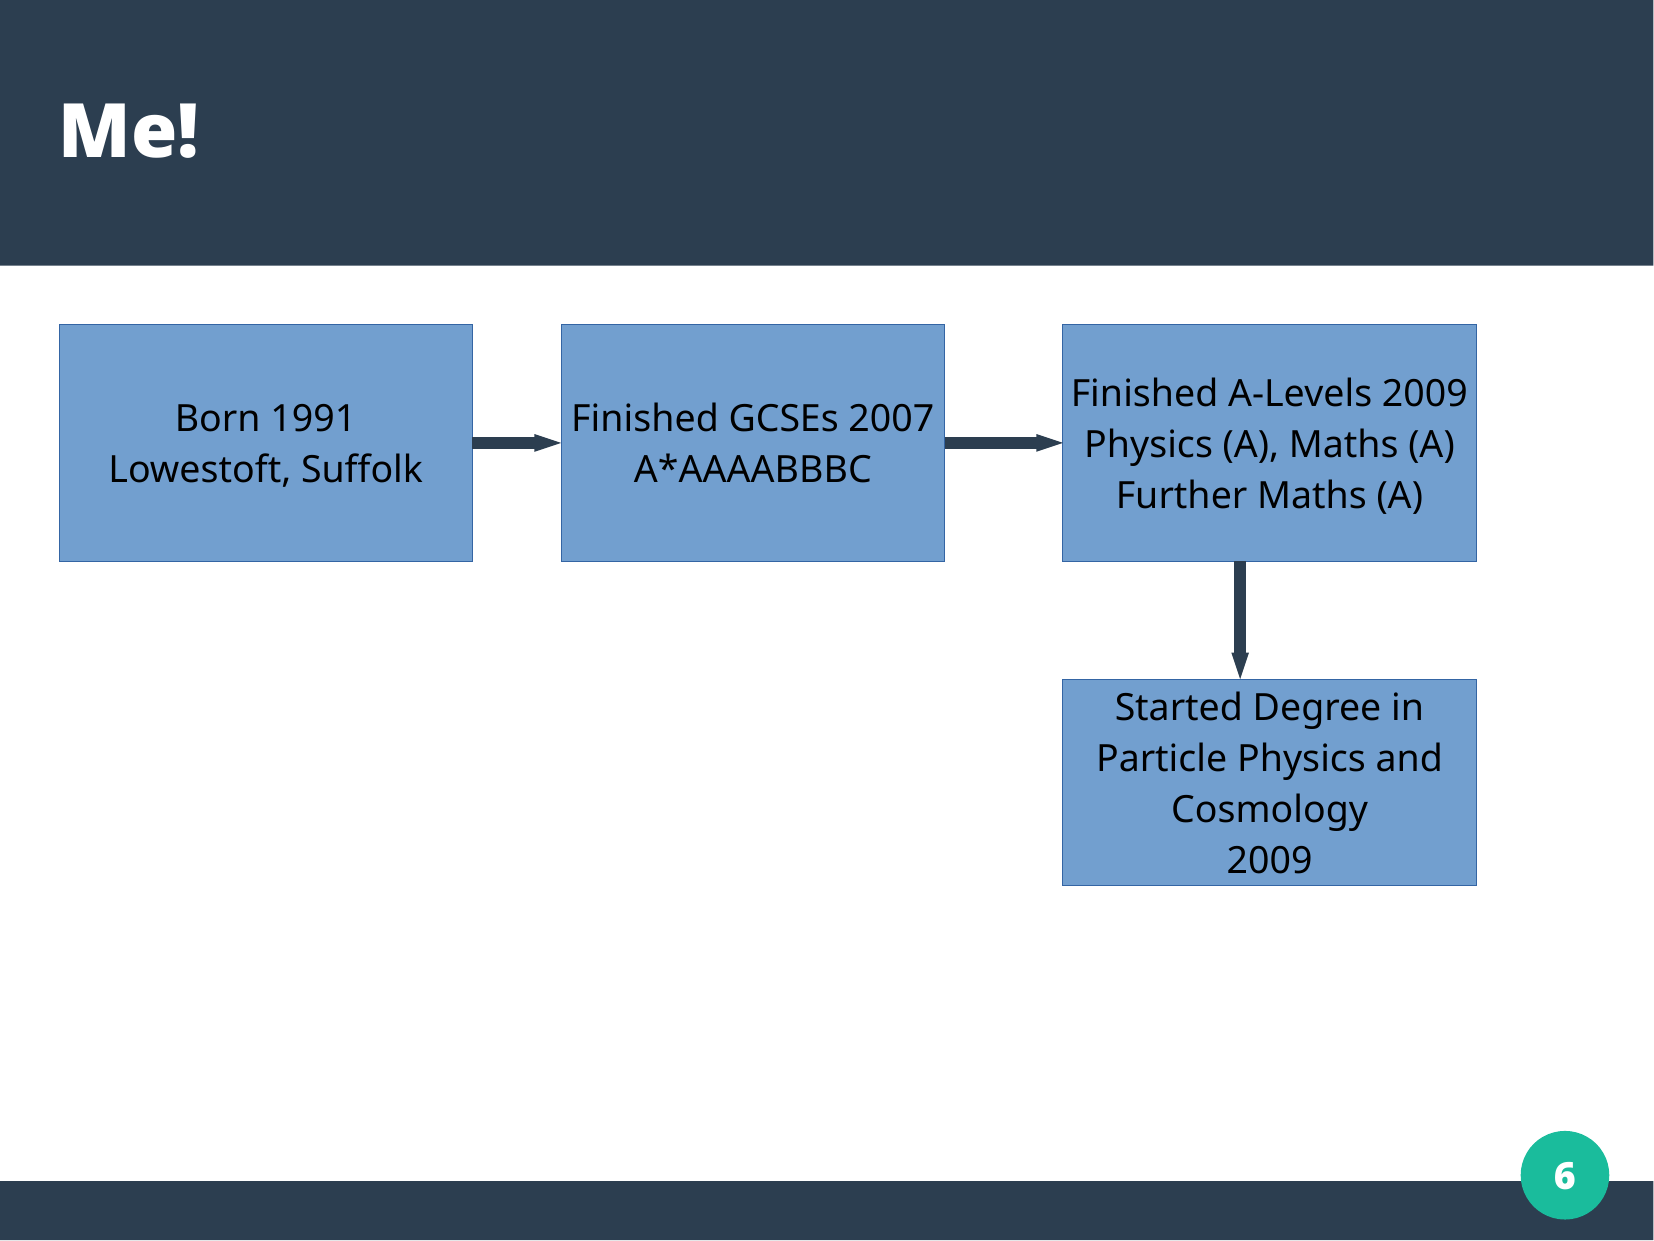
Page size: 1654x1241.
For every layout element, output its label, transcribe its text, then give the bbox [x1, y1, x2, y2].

text_box Finished GCSEs 2007 A*AAAABBBC [561, 324, 945, 562]
text_box Started Degree in Particle Physics and Cosmology 2009 [1062, 679, 1477, 886]
title Me! [59, 49, 1595, 207]
text_box Finished A-Levels 2009 Physics (A), Maths (A) Further Maths (A) [1062, 324, 1477, 562]
text_box Born 1991 Lowestoft, Suffolk [59, 324, 473, 562]
